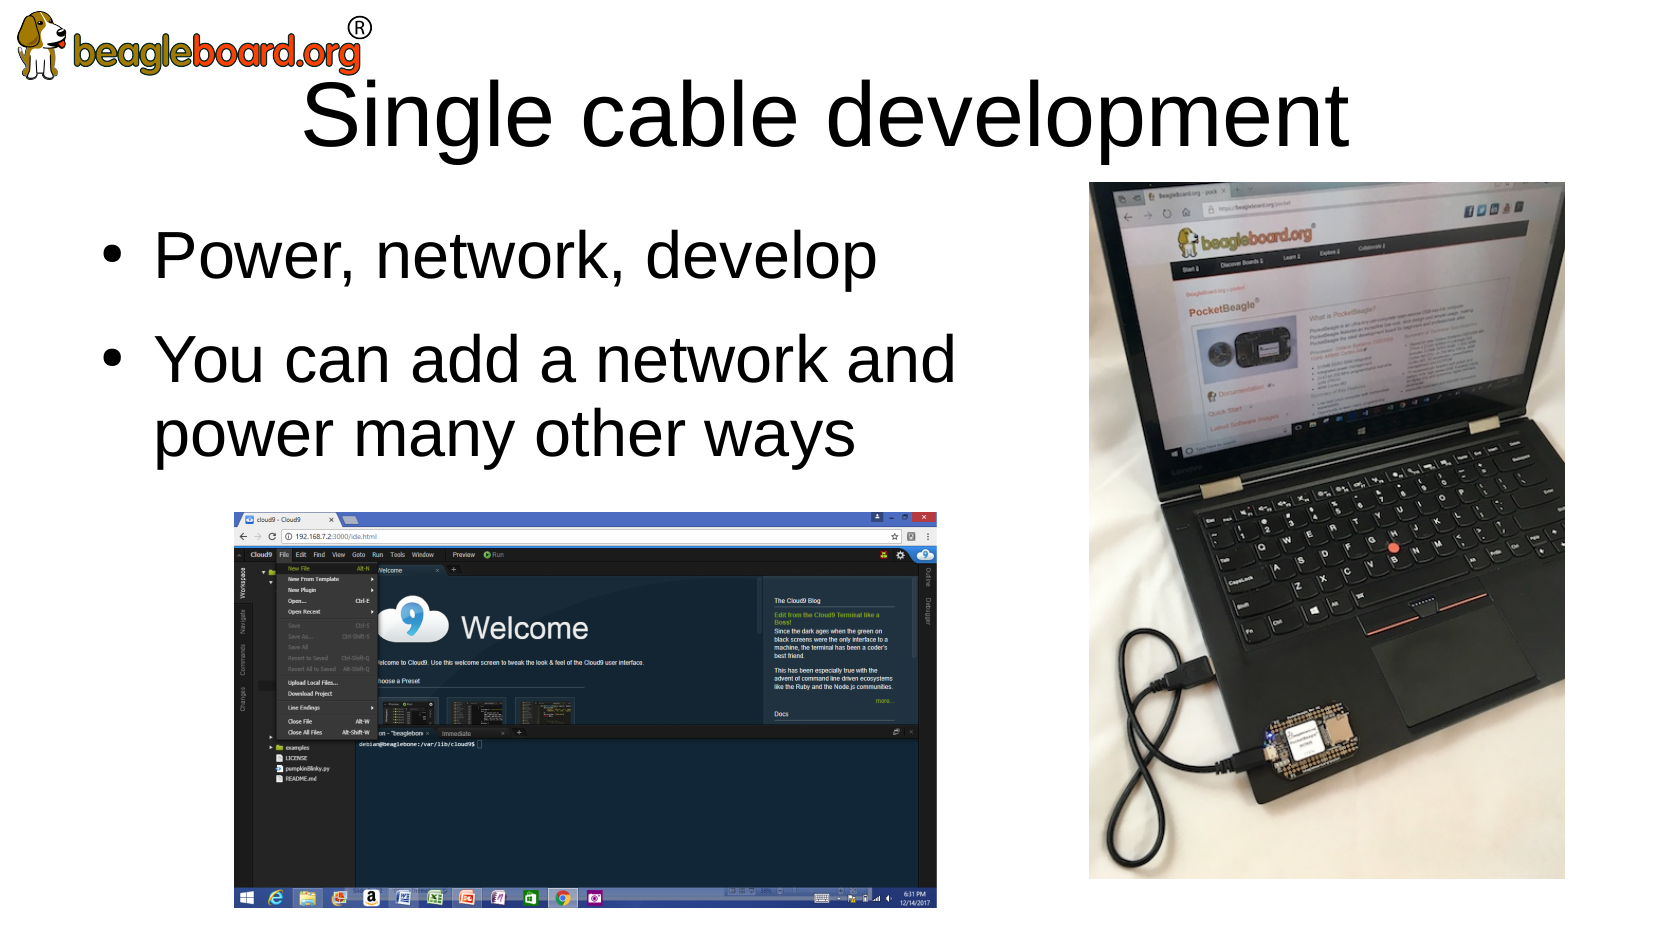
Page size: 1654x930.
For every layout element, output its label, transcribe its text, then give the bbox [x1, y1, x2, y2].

picture [17, 11, 372, 80]
title Single cable development [82, 37, 1571, 193]
picture [234, 512, 937, 908]
picture [1089, 182, 1565, 879]
list Power, network, develop You can add a network and power many other ways [82, 217, 1081, 757]
